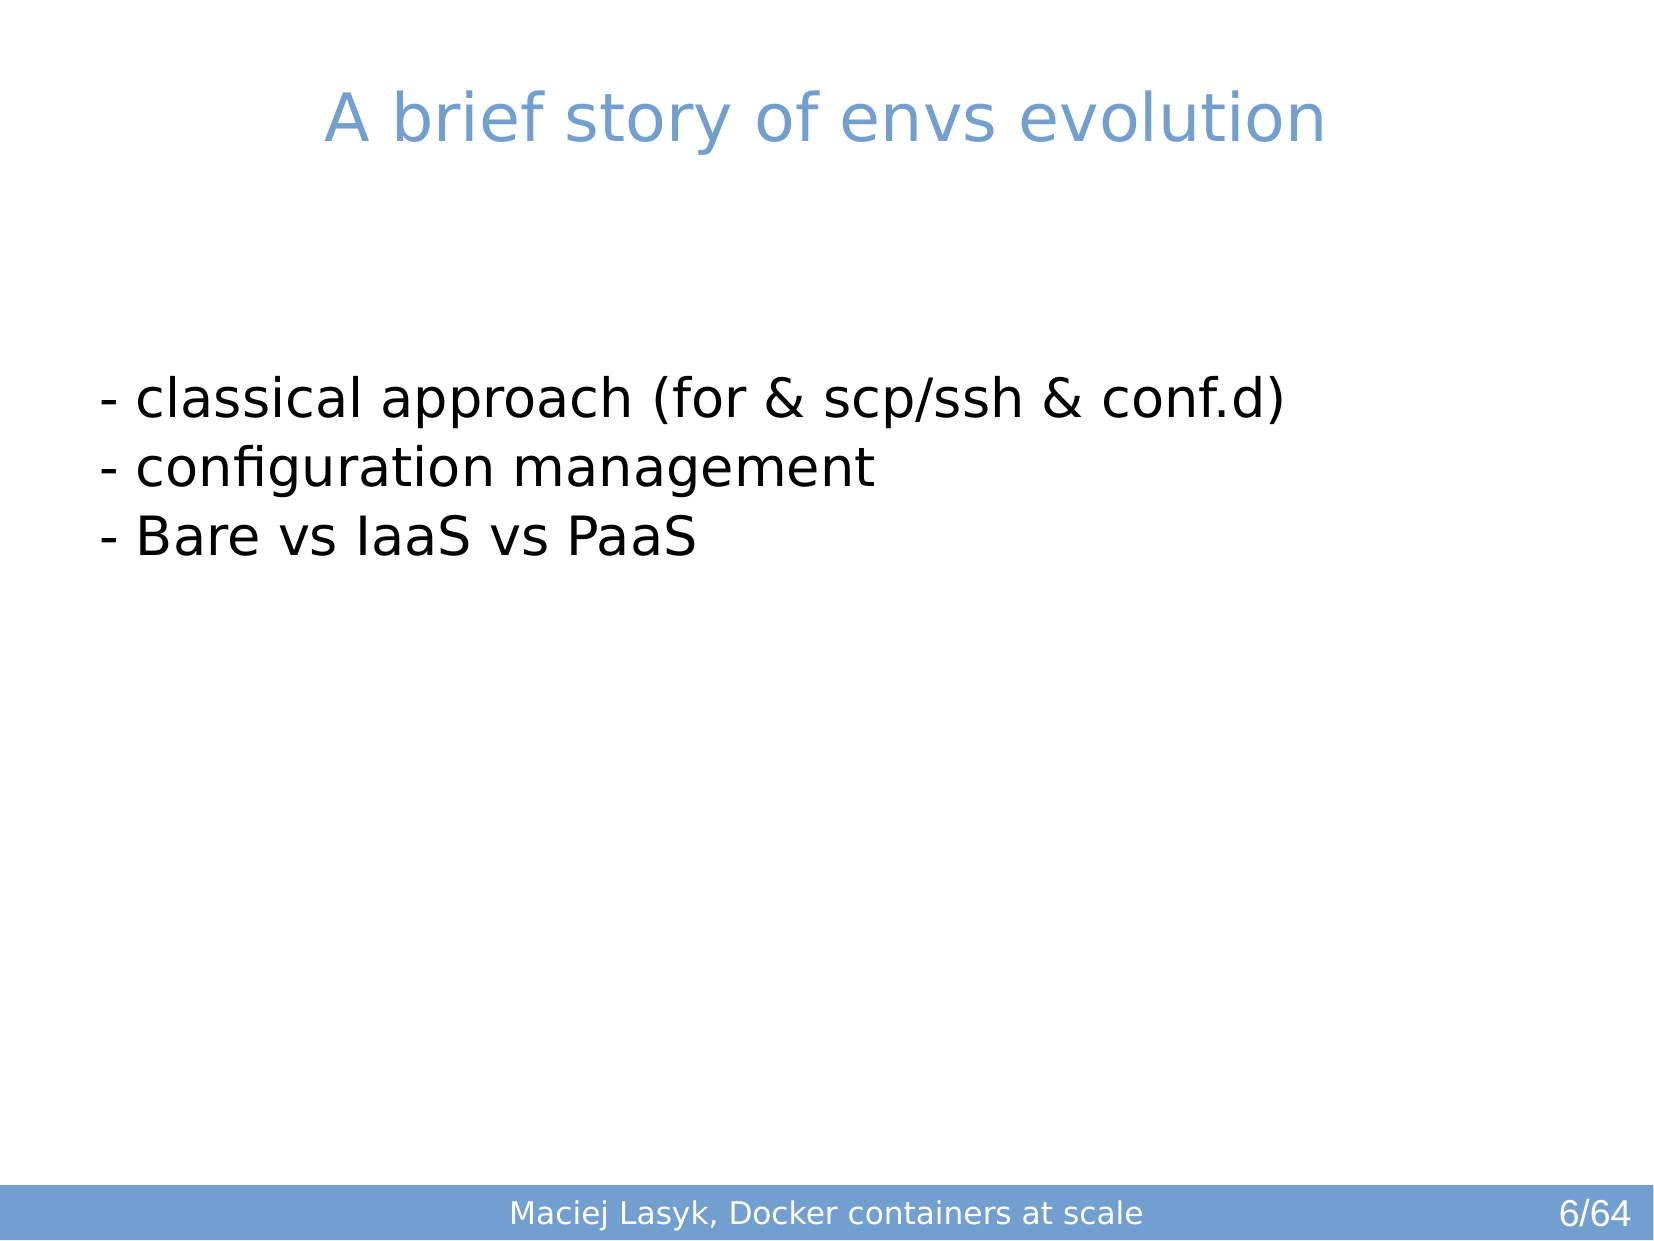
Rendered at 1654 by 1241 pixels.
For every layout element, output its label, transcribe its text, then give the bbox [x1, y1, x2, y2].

text_box 6/64 [1533, 1185, 1647, 1241]
text_box - classical approach (for & scp/ssh & conf.d) - configuration management - Bare vs IaaS vs PaaS [84, 360, 1304, 576]
text_box A brief story of envs evolution [309, 72, 1345, 166]
text_box [1647, 1185, 1654, 1241]
text_box [0, 1185, 1533, 1241]
text_box Maciej Lasyk, Docker containers at scale [494, 1188, 1160, 1240]
